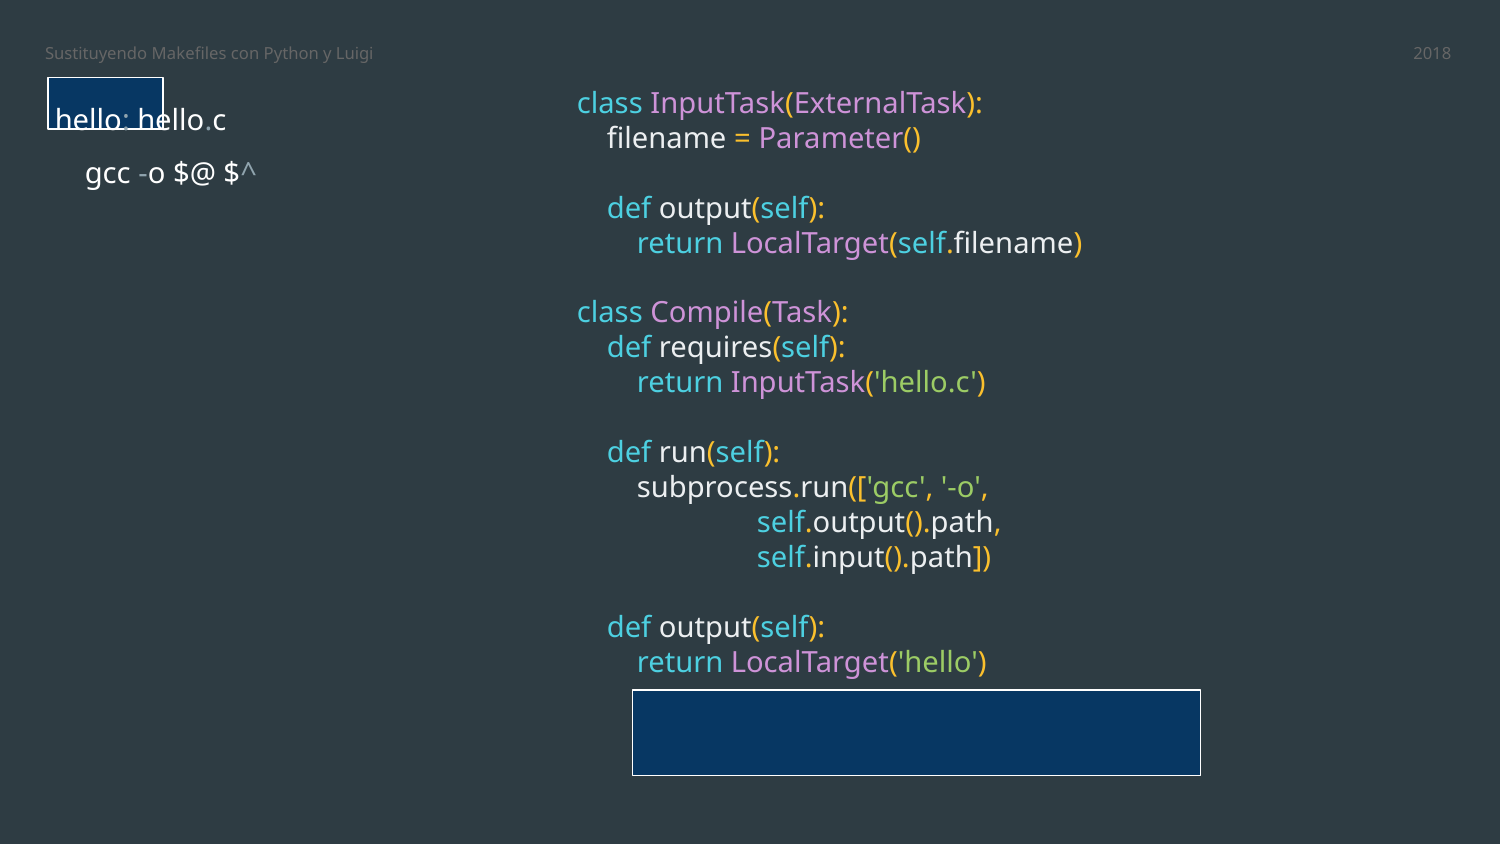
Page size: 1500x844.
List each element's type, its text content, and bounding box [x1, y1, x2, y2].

list class InputTask(ExternalTask): filename = Parameter() def output(self): return LocalTarget(self.filename) class Compile(Task): def requires(self): return InputTask('hello.c') def run(self): subprocess.run(['gcc', '-o', self.output().path, self.input().path]) def output(self): return LocalTarget('hello') [561, 69, 1444, 803]
list hello: hello.c gcc -o $@ $^ [39, 69, 551, 562]
